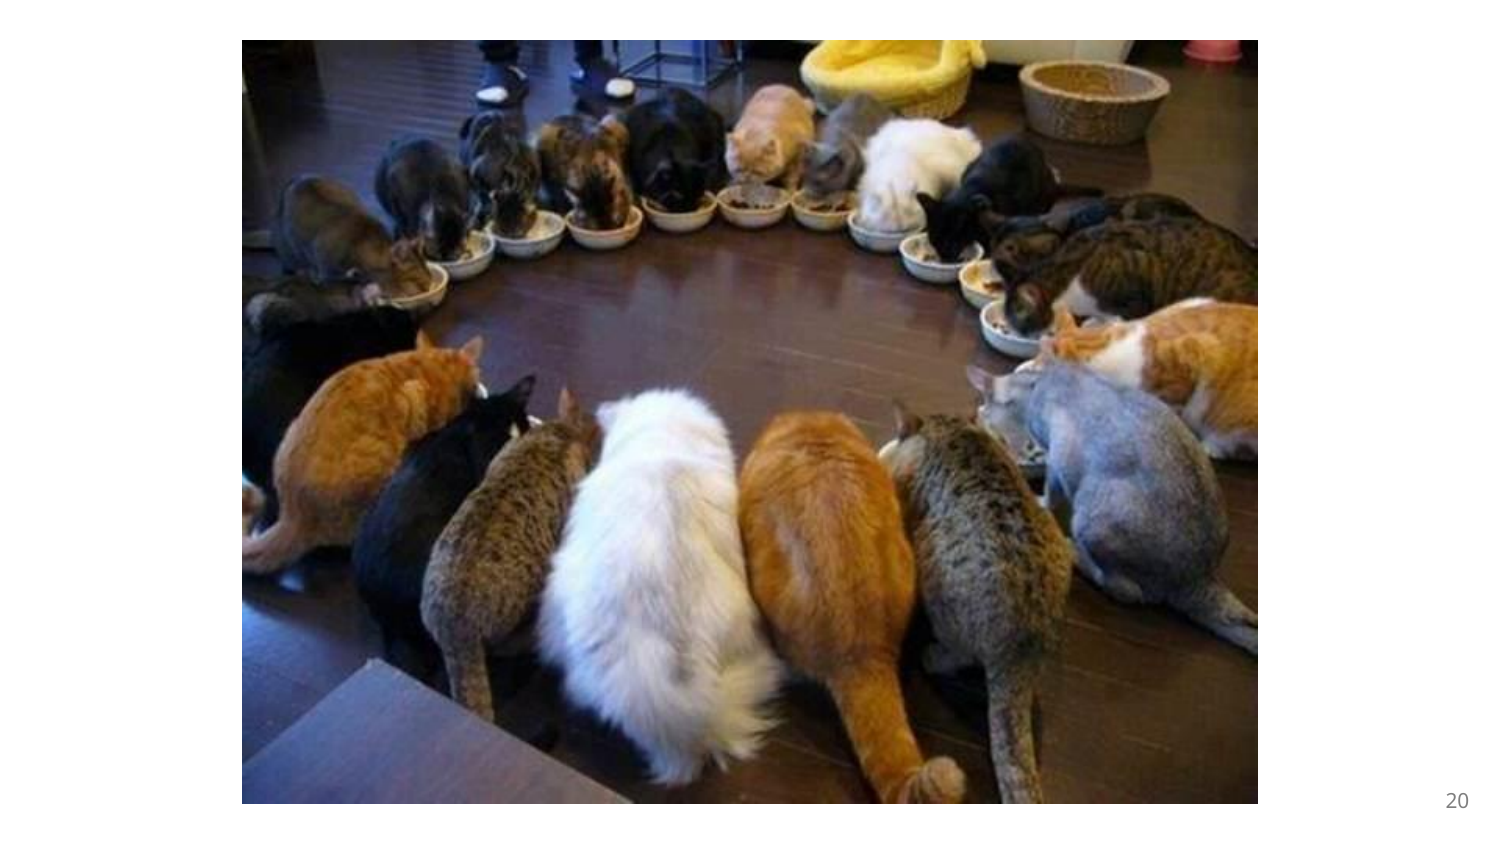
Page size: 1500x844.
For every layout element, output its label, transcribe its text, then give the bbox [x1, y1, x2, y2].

slide_number <number> [1394, 769, 1484, 834]
picture [242, 40, 1258, 804]
